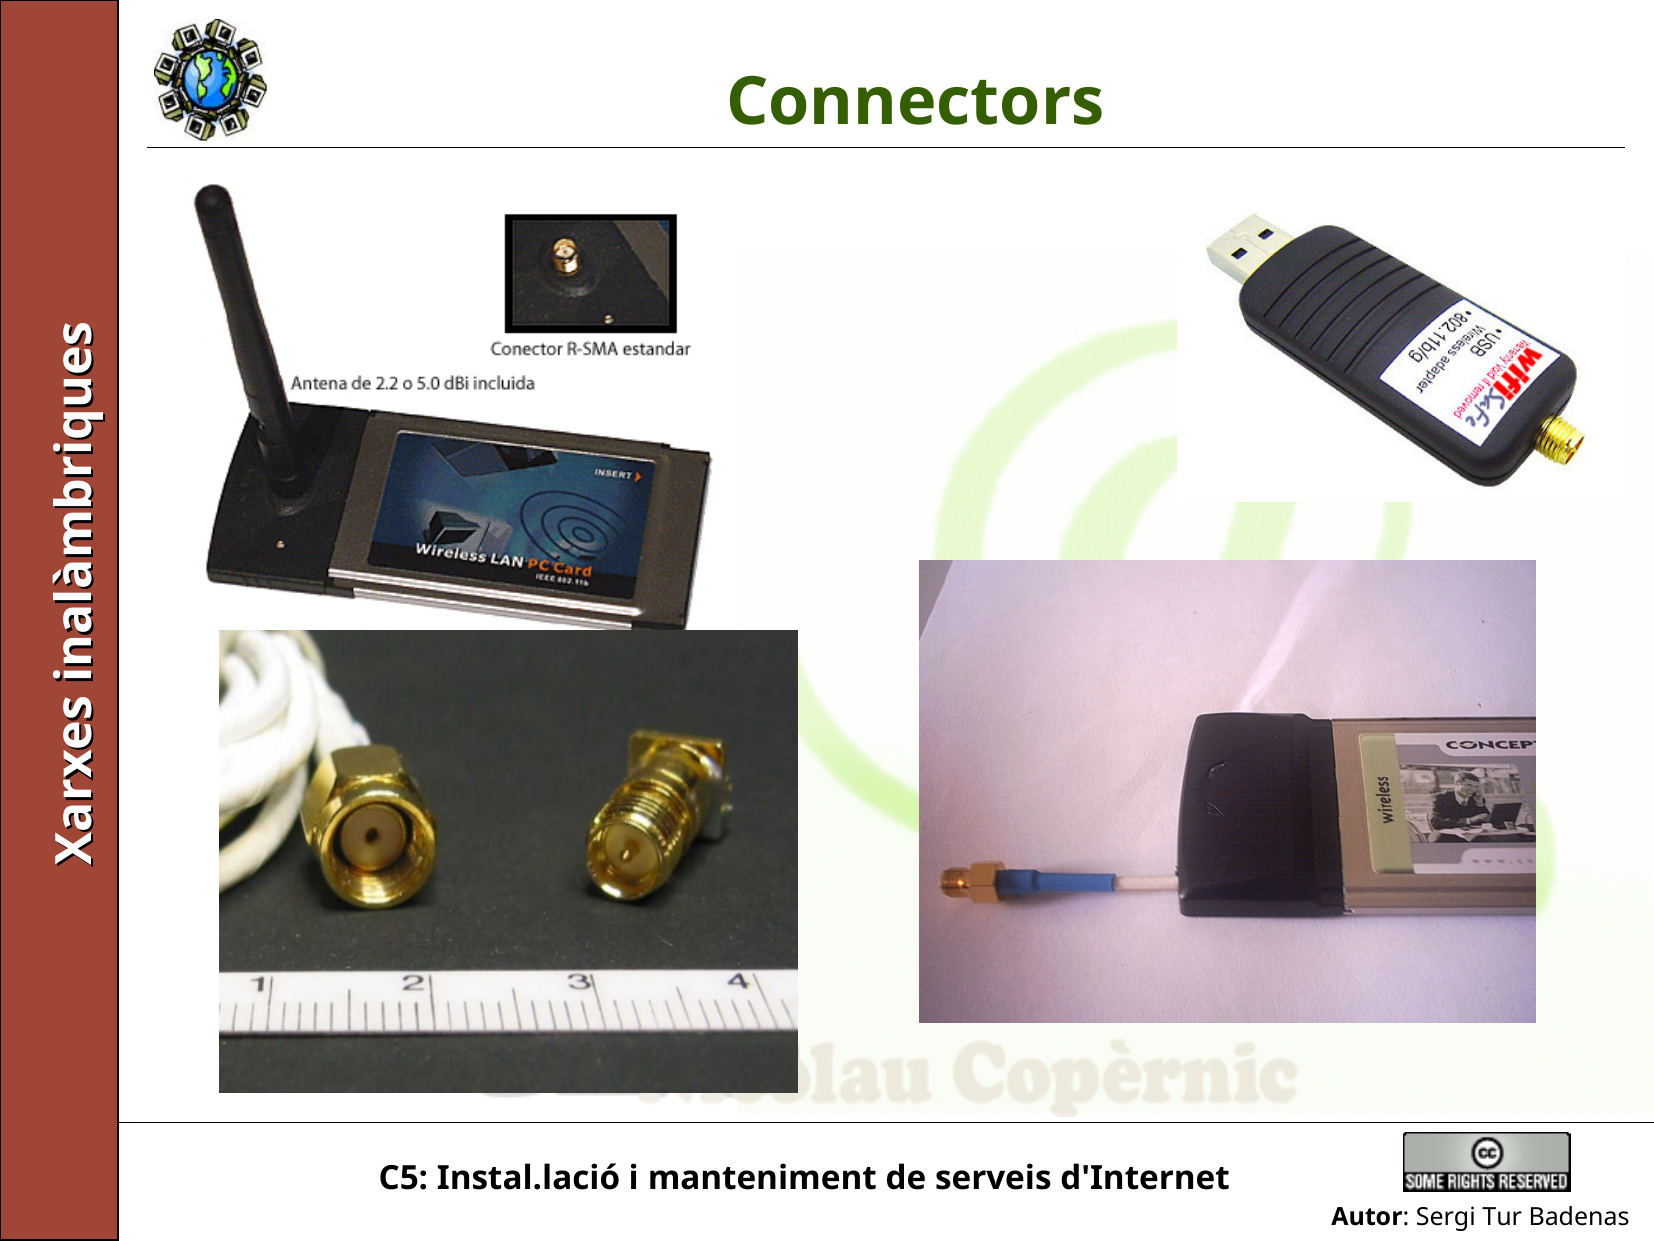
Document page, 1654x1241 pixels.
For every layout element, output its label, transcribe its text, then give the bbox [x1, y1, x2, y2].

picture [154, 19, 268, 142]
picture [177, 177, 1654, 1117]
title Connectors [171, 56, 1654, 141]
picture [1403, 1132, 1571, 1192]
